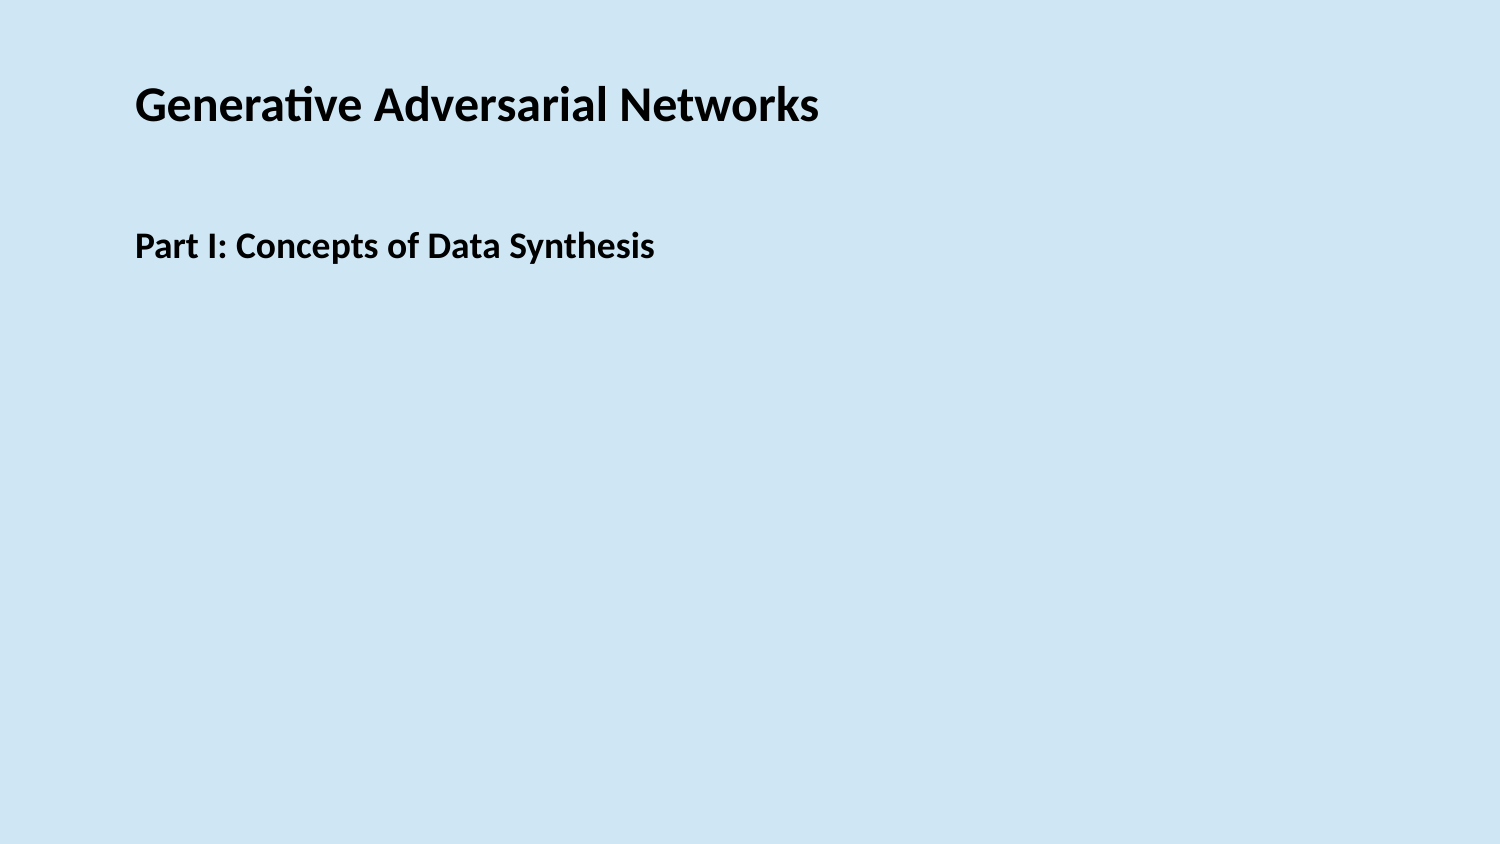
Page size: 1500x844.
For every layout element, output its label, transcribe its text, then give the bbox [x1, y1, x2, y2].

text_box Generative Adversarial Networks Part I: Concepts of Data Synthesis [120, 64, 1364, 274]
